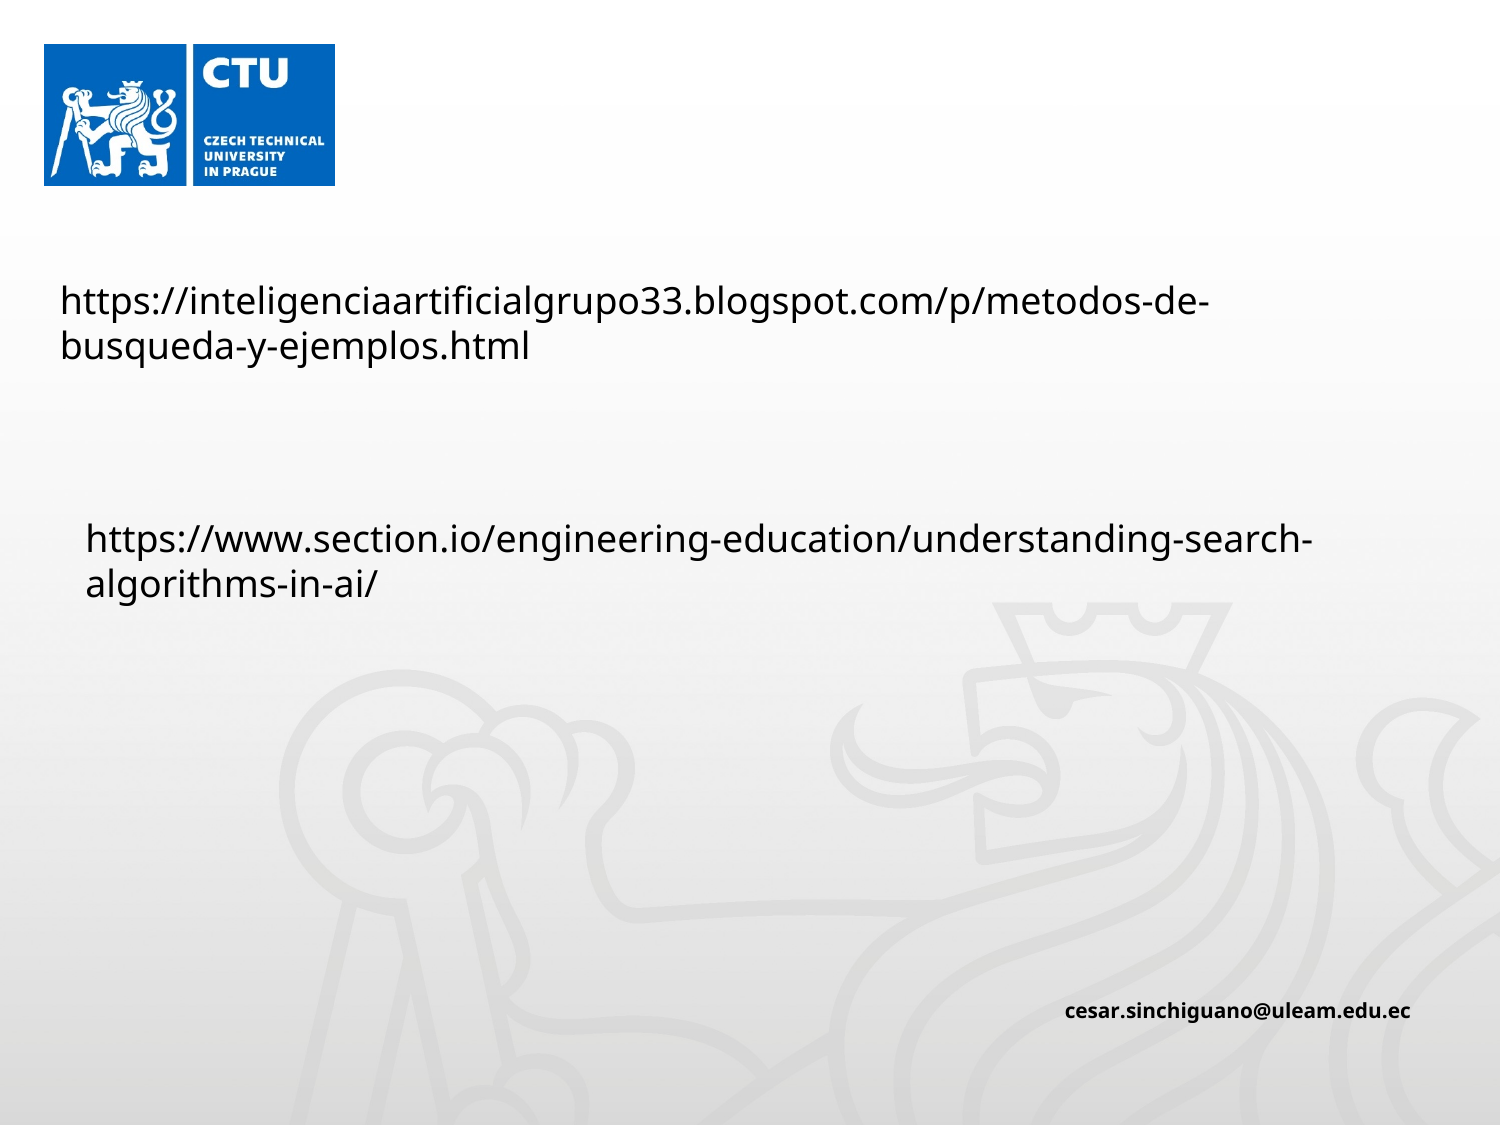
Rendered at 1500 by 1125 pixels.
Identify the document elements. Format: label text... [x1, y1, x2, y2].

text_box https://inteligenciaartificialgrupo33.blogspot.com/p/metodos-de-busqueda-y-ejemplos.html [45, 270, 1297, 375]
text_box cesar.sinchiguano@uleam.edu.ec [1050, 990, 1486, 1101]
text_box https://www.section.io/engineering-education/understanding-search-algorithms-in-ai/ [70, 507, 1394, 613]
picture [0, 0, 1500, 1125]
